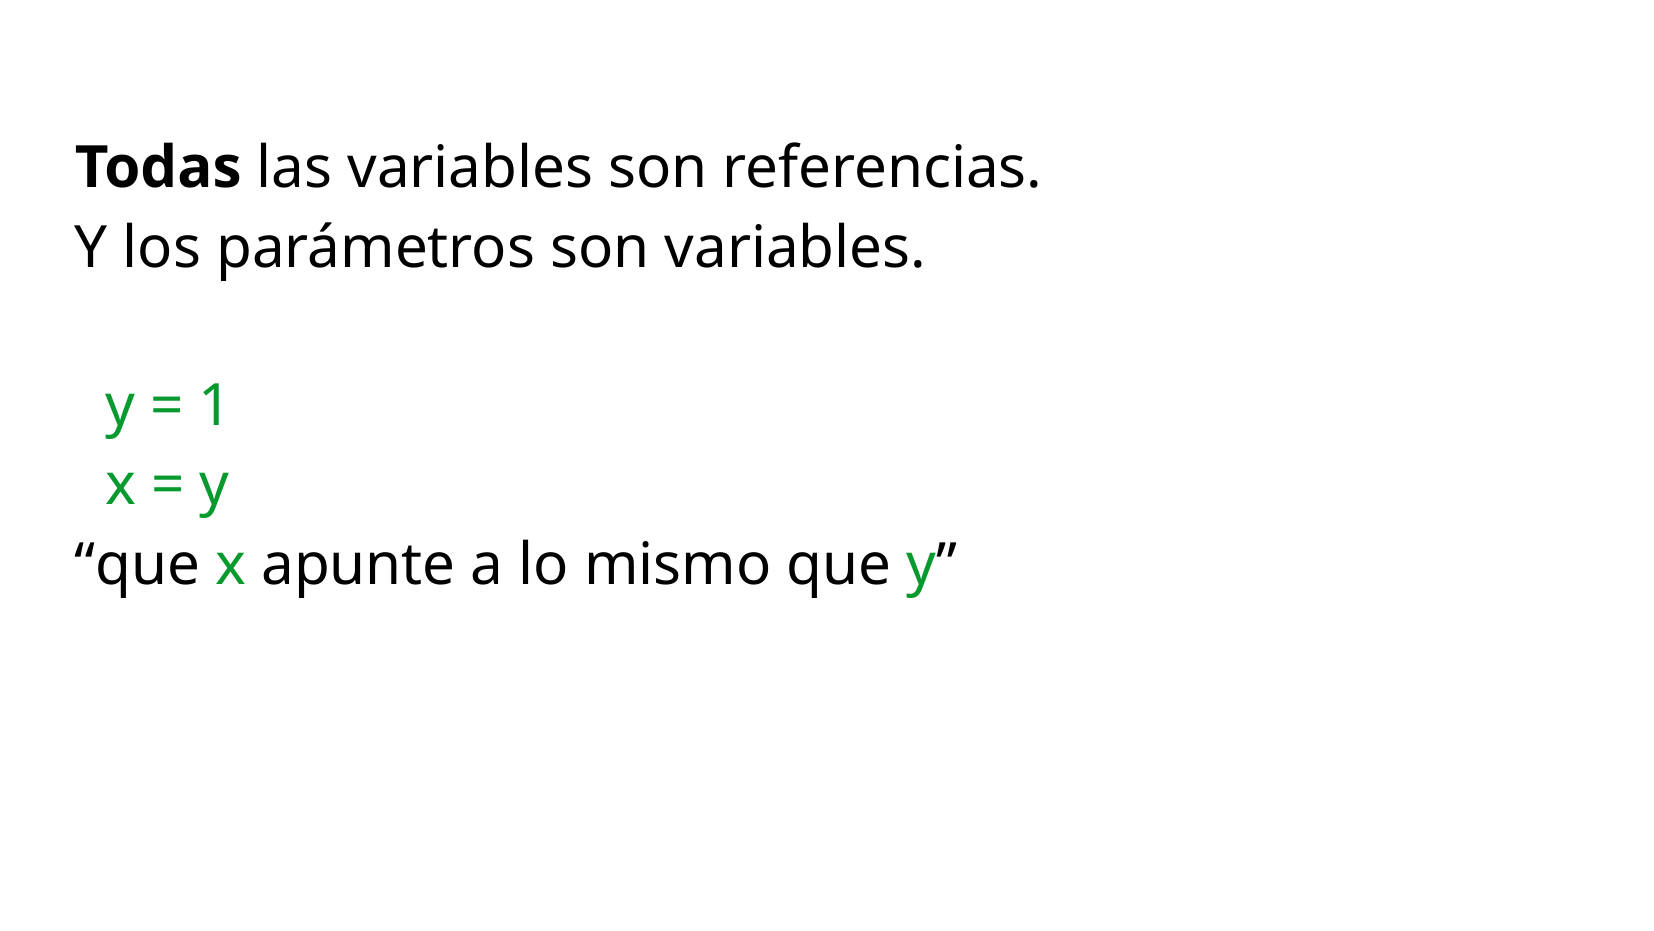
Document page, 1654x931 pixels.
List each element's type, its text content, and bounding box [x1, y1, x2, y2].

text_box Todas las variables son referencias. Y los parámetros son variables. y = 1 x = y “que x apunte a lo mismo que y” [60, 118, 1606, 794]
